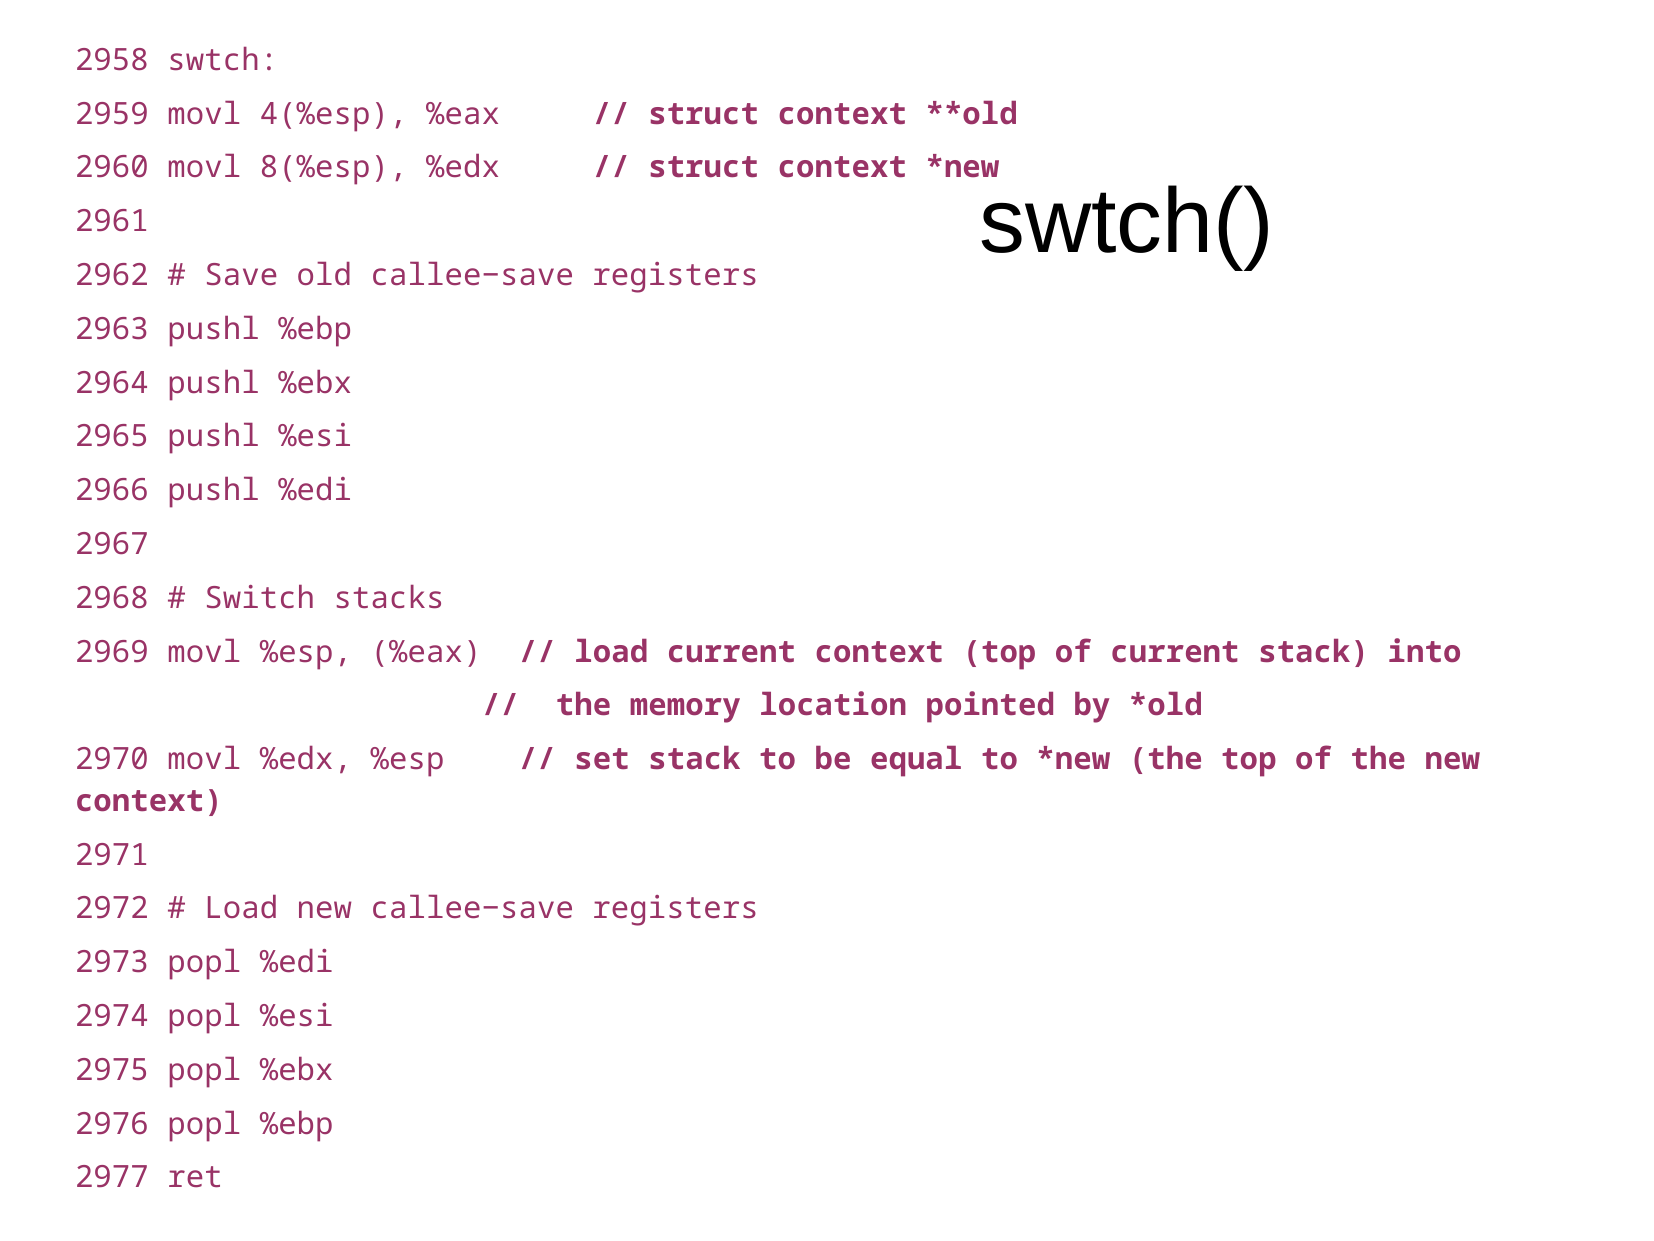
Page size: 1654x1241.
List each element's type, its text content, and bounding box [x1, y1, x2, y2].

list 2958 swtch: 2959 movl 4(%esp), %eax // struct context **old 2960 movl 8(%esp), %edx // struct context *new 2961 2962 # Save old callee−save registers 2963 pushl %ebp 2964 pushl %ebx 2965 pushl %esi 2966 pushl %edi 2967 2968 # Switch stacks 2969 movl %esp, (%eax) // load current context (top of current stack) into // the memory location pointed by *old 2970 movl %edx, %esp // set stack to be equal to *new (the top of the new context) 2971 2972 # Load new callee−save registers 2973 popl %edi 2974 popl %esi 2975 popl %ebx 2976 popl %ebp 2977 ret [75, 37, 1613, 1201]
title swtch() [679, 117, 1576, 325]
